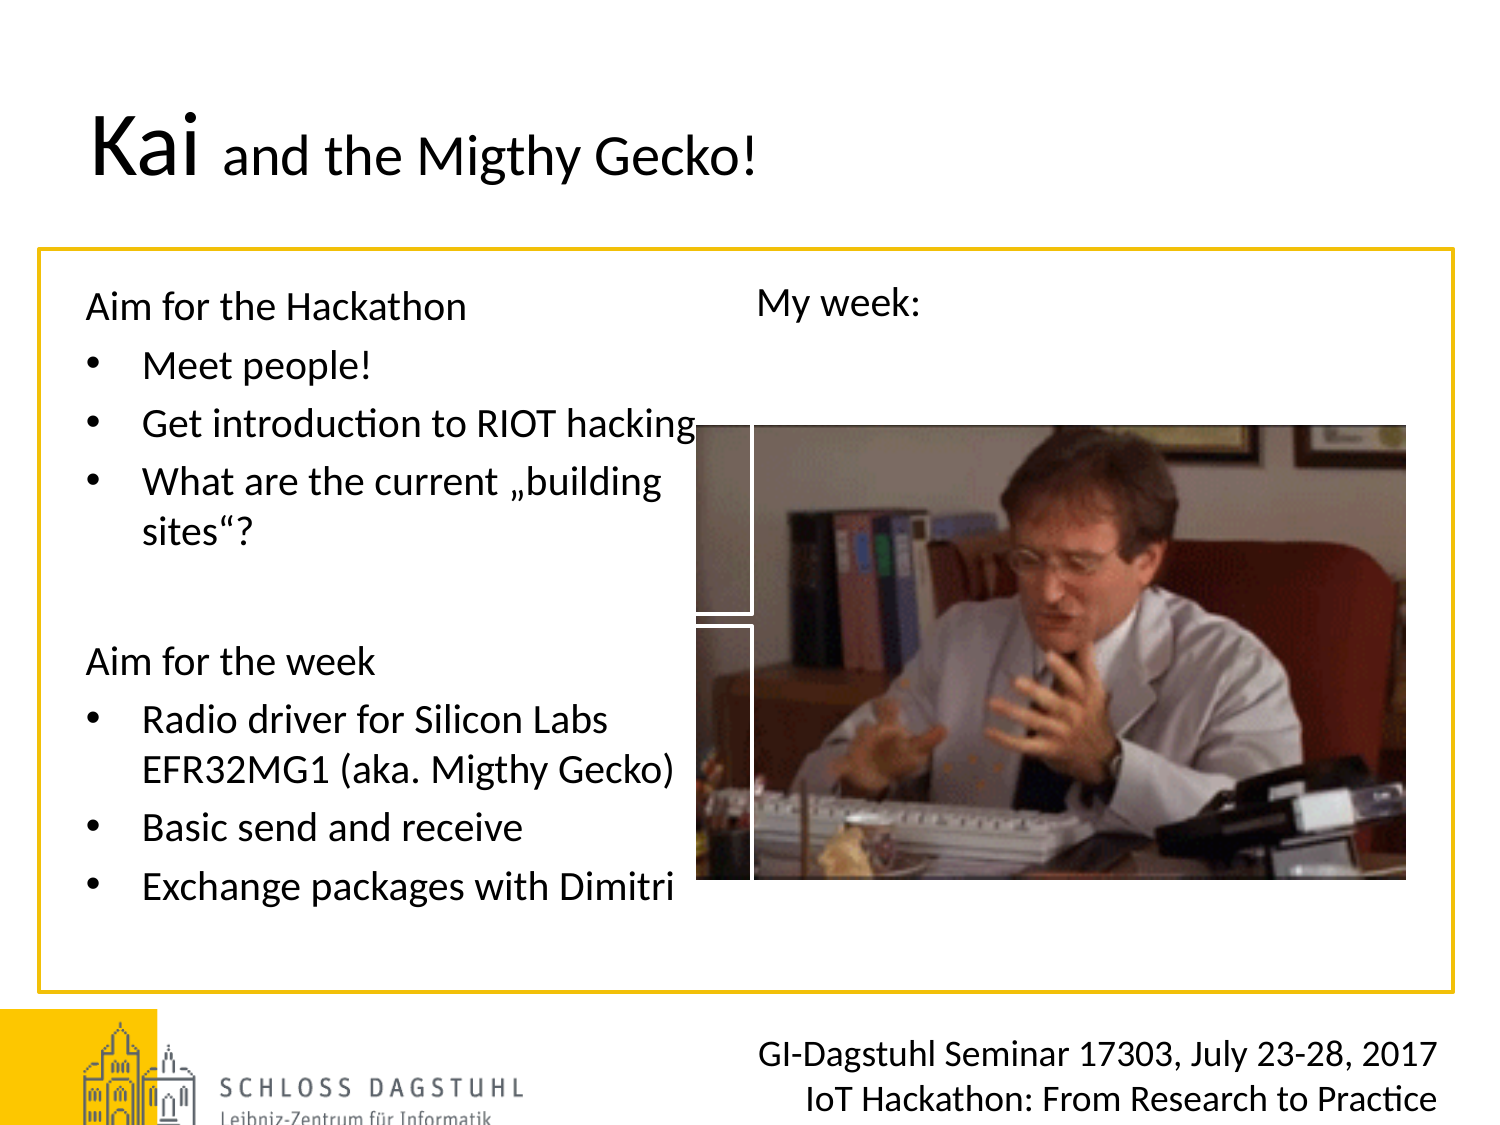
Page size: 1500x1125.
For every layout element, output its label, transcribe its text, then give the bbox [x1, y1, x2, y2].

text_box Aim for the Hackathon Meet people! Get introduction to RIOT hacking What are the current „building sites“? [70, 271, 752, 615]
text_box Aim for the week Radio driver for Silicon Labs EFR32MG1 (aka. Migthy Gecko) Basic send and receive Exchange packages with Dimitri [70, 625, 752, 969]
picture [696, 425, 1406, 880]
text_box GI-Dagstuhl Seminar 17303, July 23-28, 2017 IoT Hackathon: From Research to Practice [559, 1021, 1454, 1125]
picture [0, 1009, 523, 1125]
title Kai and the Migthy Gecko! [75, 45, 856, 233]
text_box My week: [741, 266, 1424, 809]
